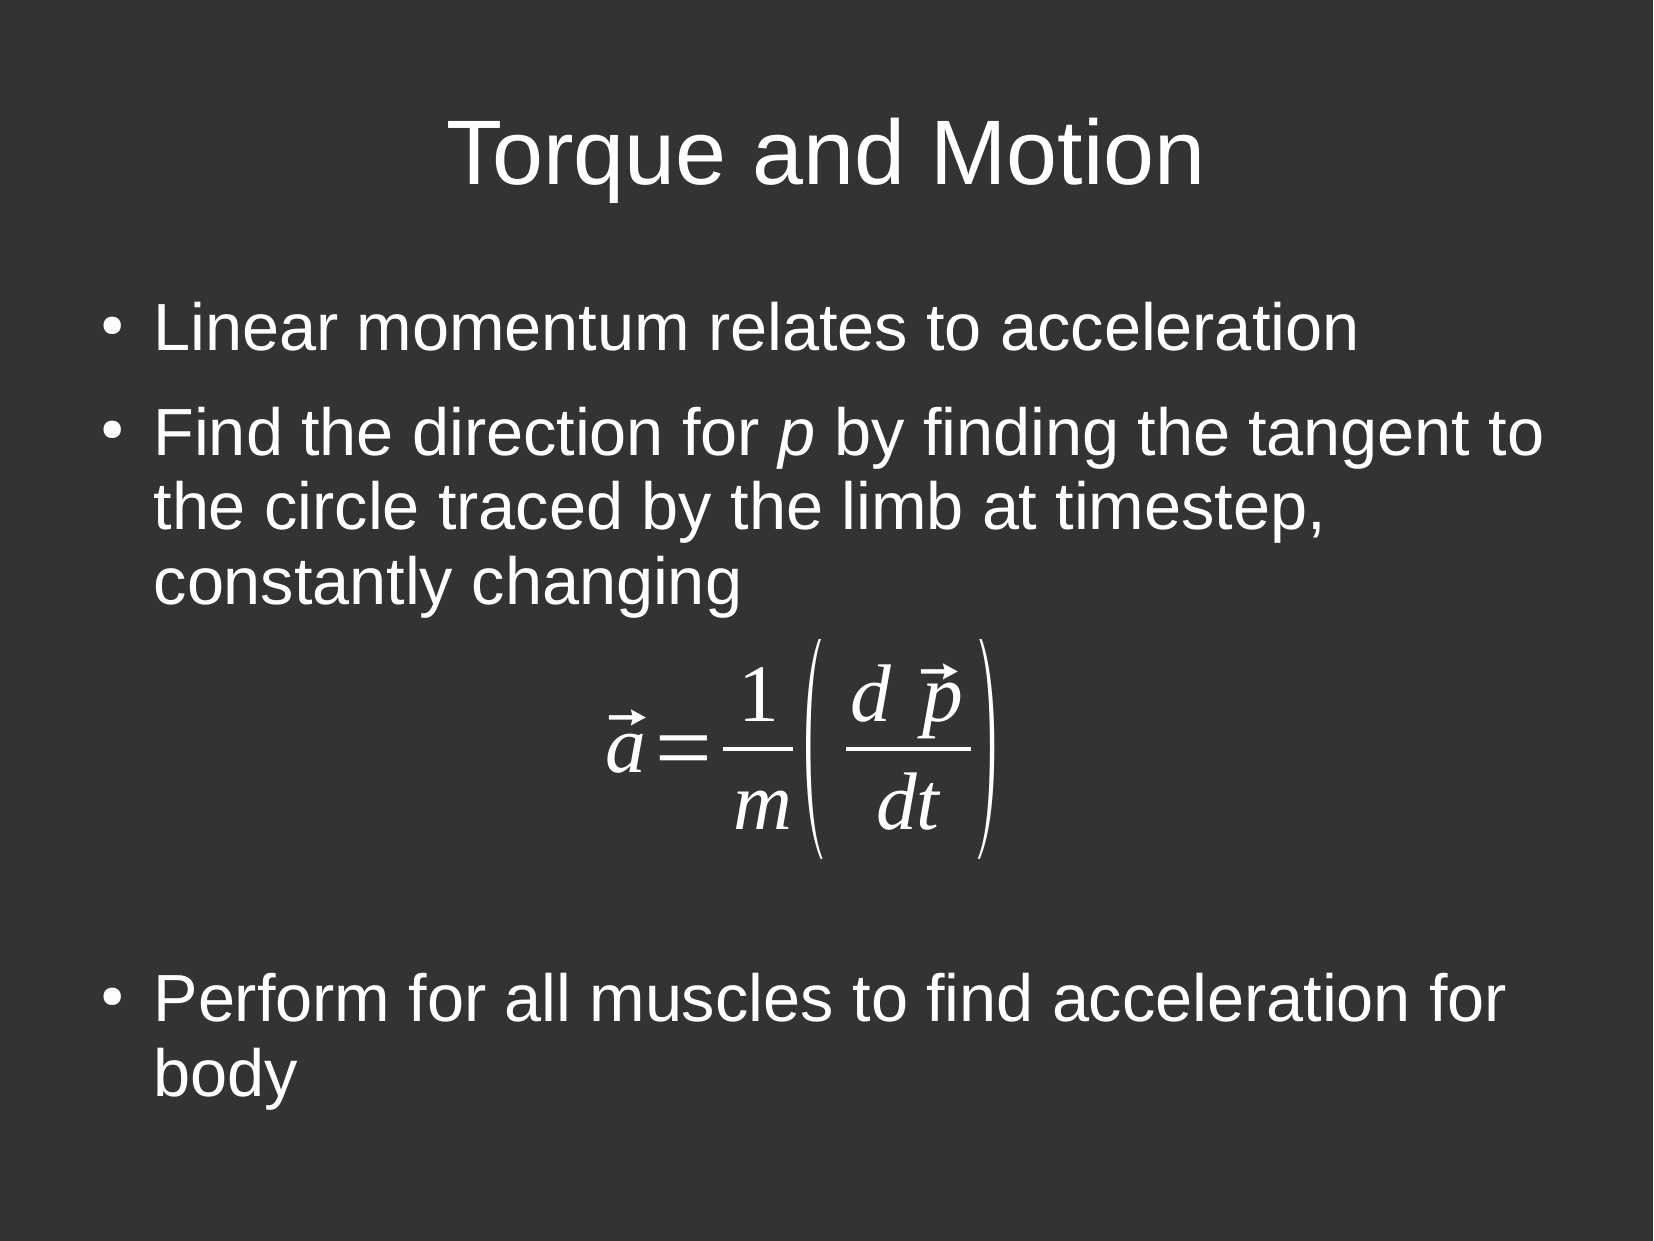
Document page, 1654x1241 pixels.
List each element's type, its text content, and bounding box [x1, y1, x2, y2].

title Torque and Motion [82, 49, 1571, 257]
list Linear momentum relates to acceleration Find the direction for p by finding the tangent to the circle traced by the limb at timestep, constantly changing Perform for all muscles to find acceleration for body [82, 290, 1571, 1111]
chart [585, 639, 1036, 859]
